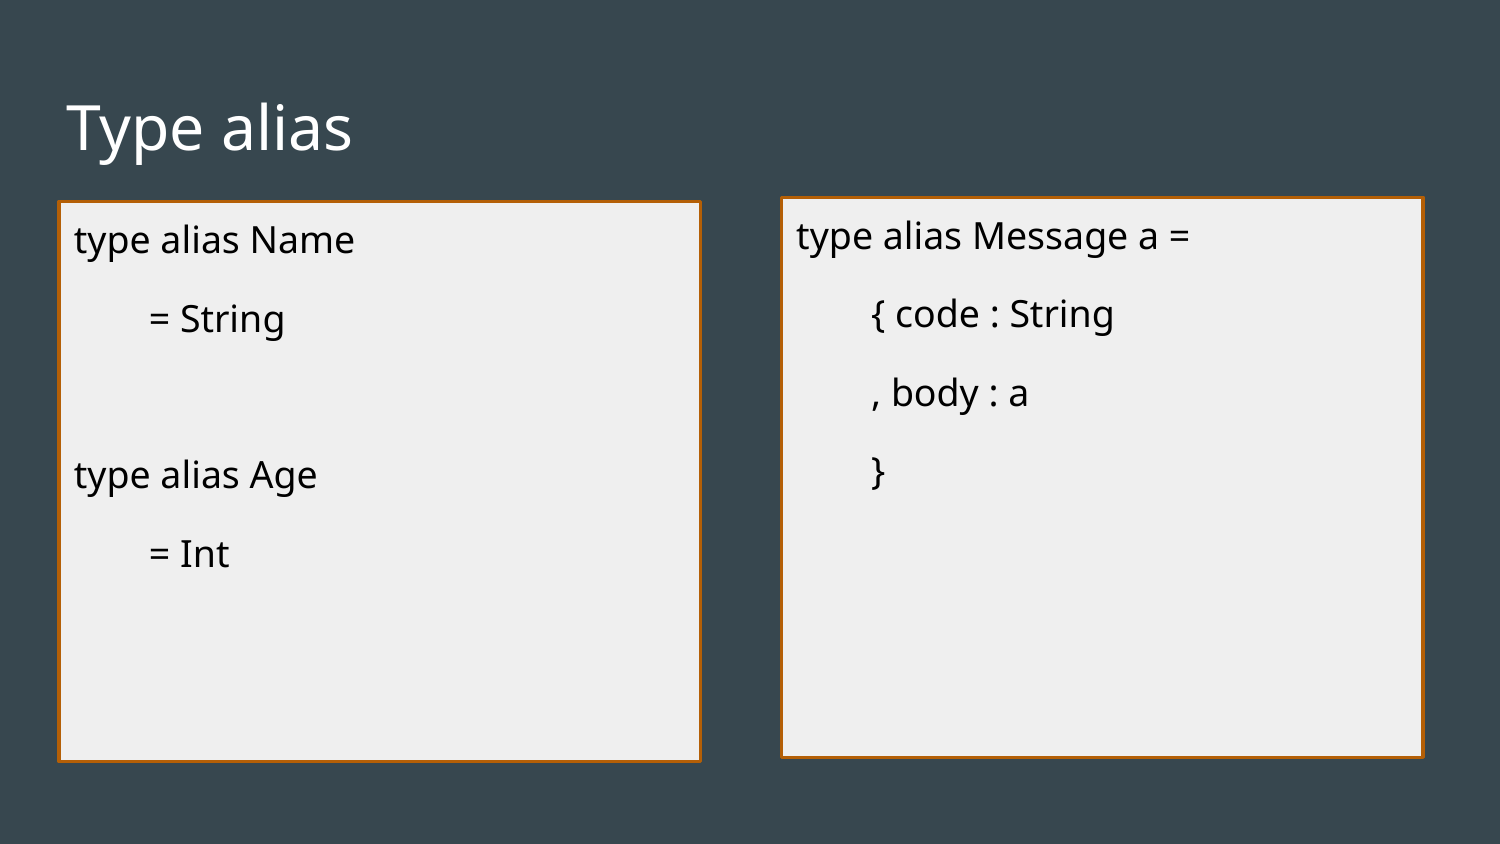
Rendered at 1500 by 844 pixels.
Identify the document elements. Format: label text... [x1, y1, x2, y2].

title Type alias [51, 72, 1449, 167]
list type alias Name = String type alias Age = Int [58, 201, 701, 762]
list type alias Message a = { code : String , body : a } [781, 197, 1423, 758]
